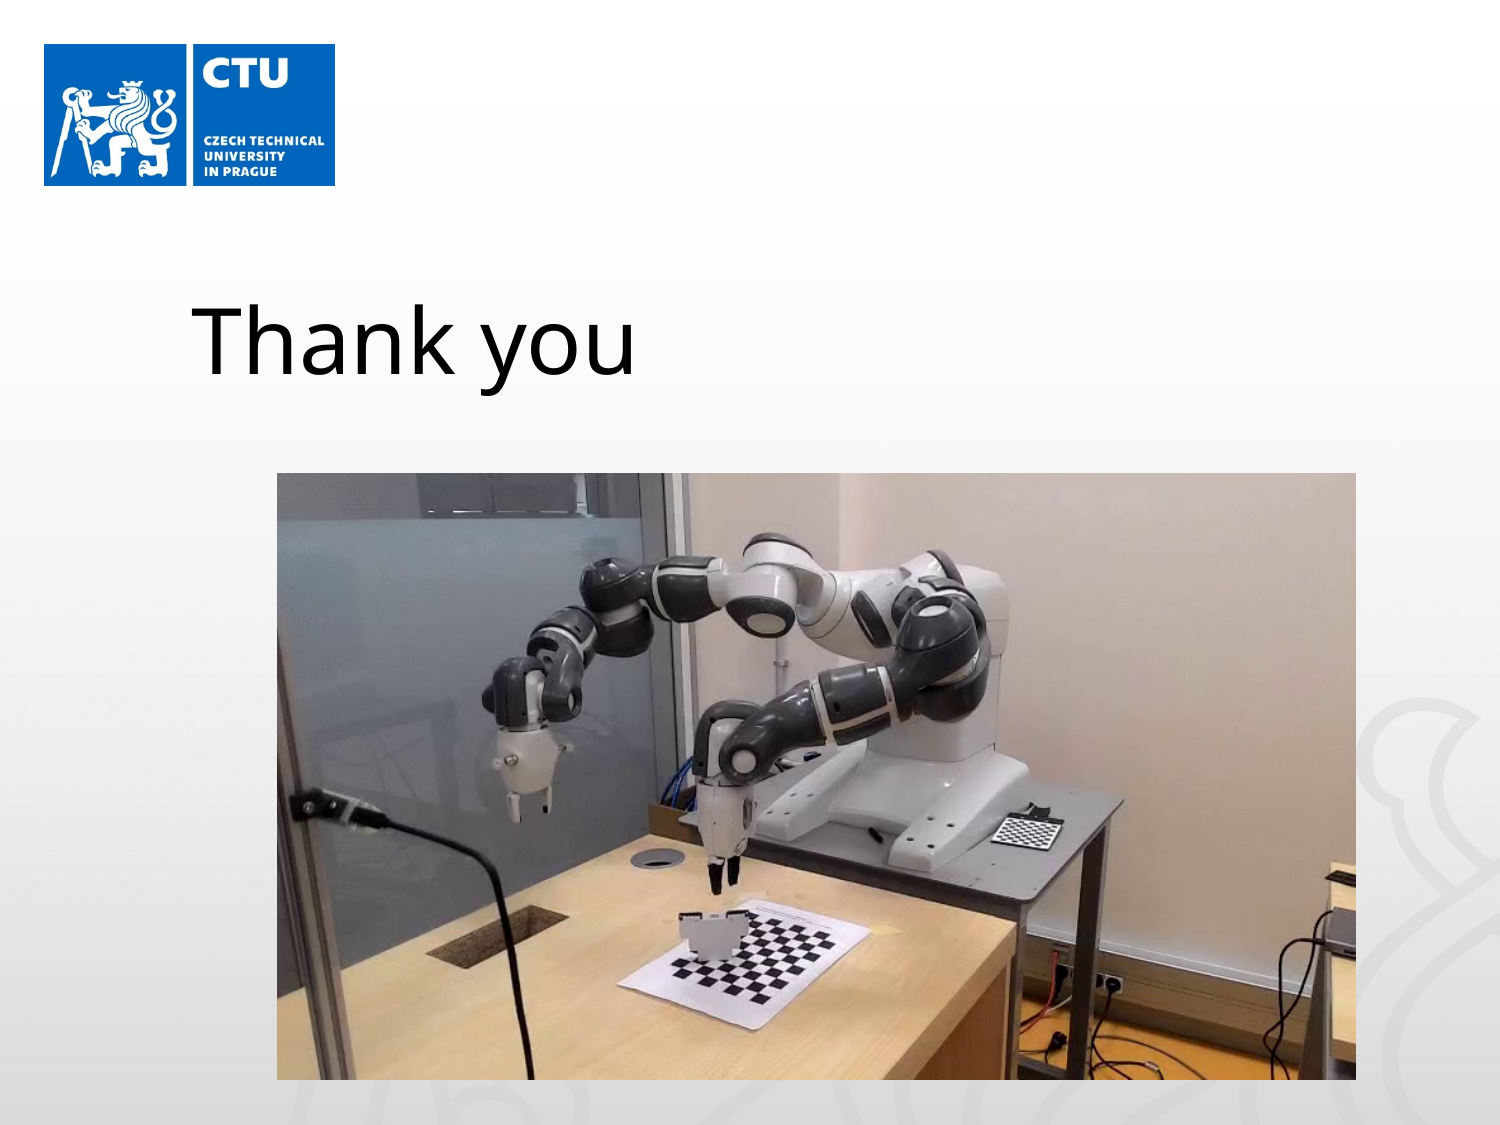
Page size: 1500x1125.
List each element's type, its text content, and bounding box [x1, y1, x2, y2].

title Thank you [177, 236, 1456, 454]
picture [0, 0, 1500, 1125]
text_box [276, 472, 1357, 1081]
